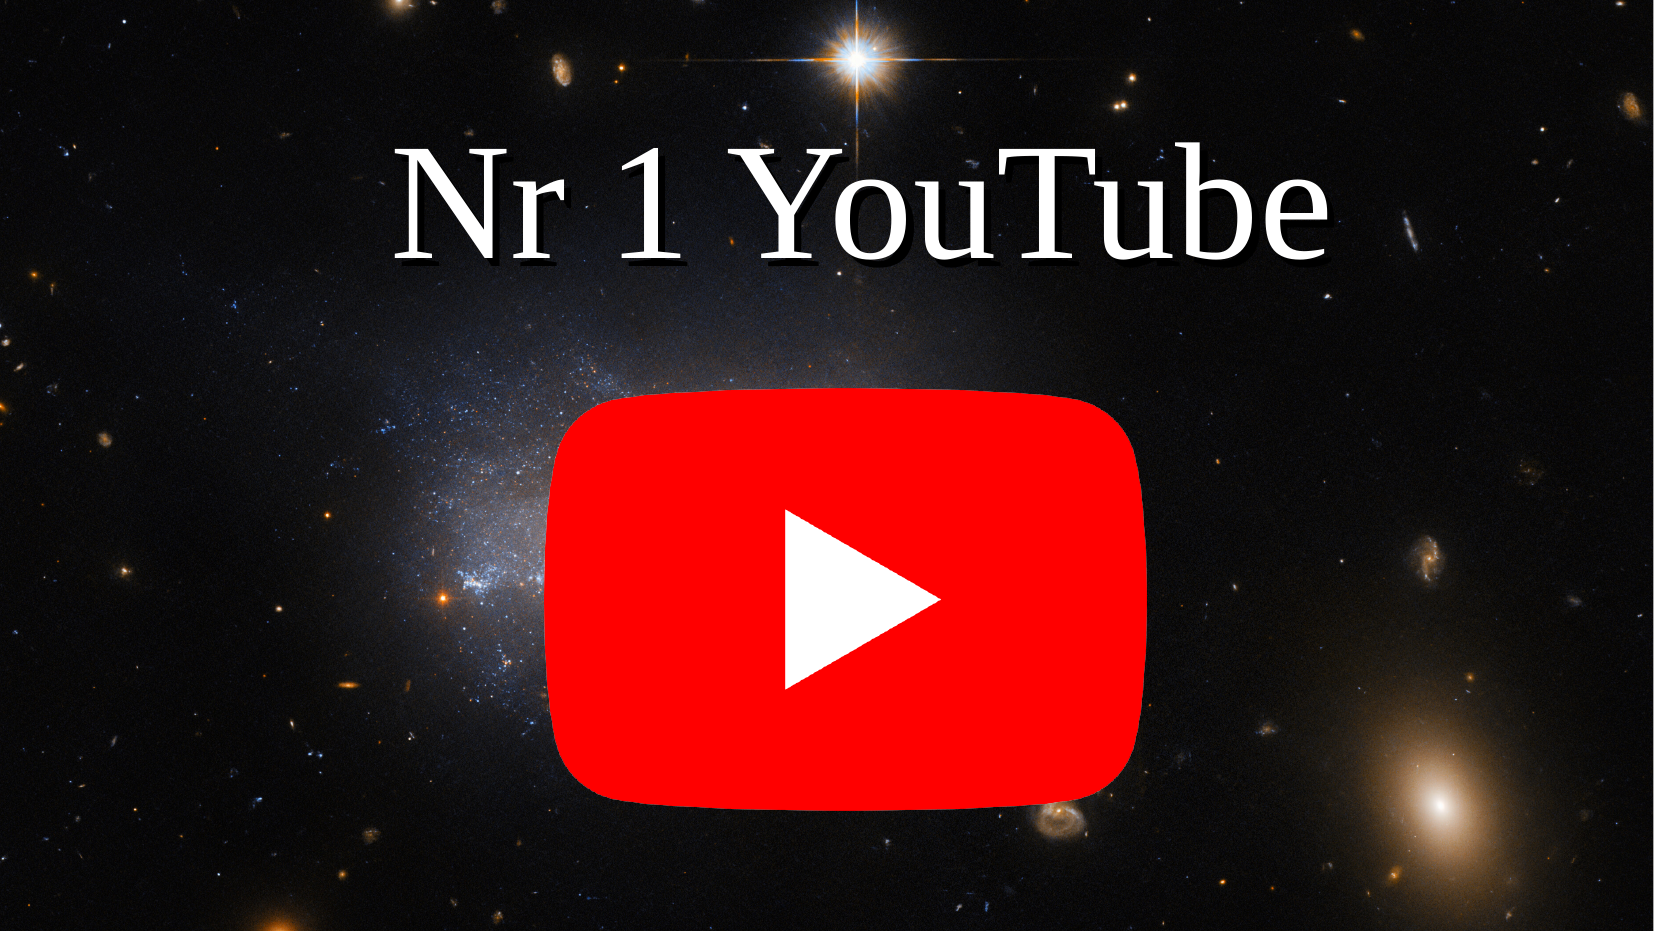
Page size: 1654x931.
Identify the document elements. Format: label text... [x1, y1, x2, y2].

picture [0, 0, 1654, 931]
subtitle Nr 1 YouTube [118, 0, 1607, 473]
